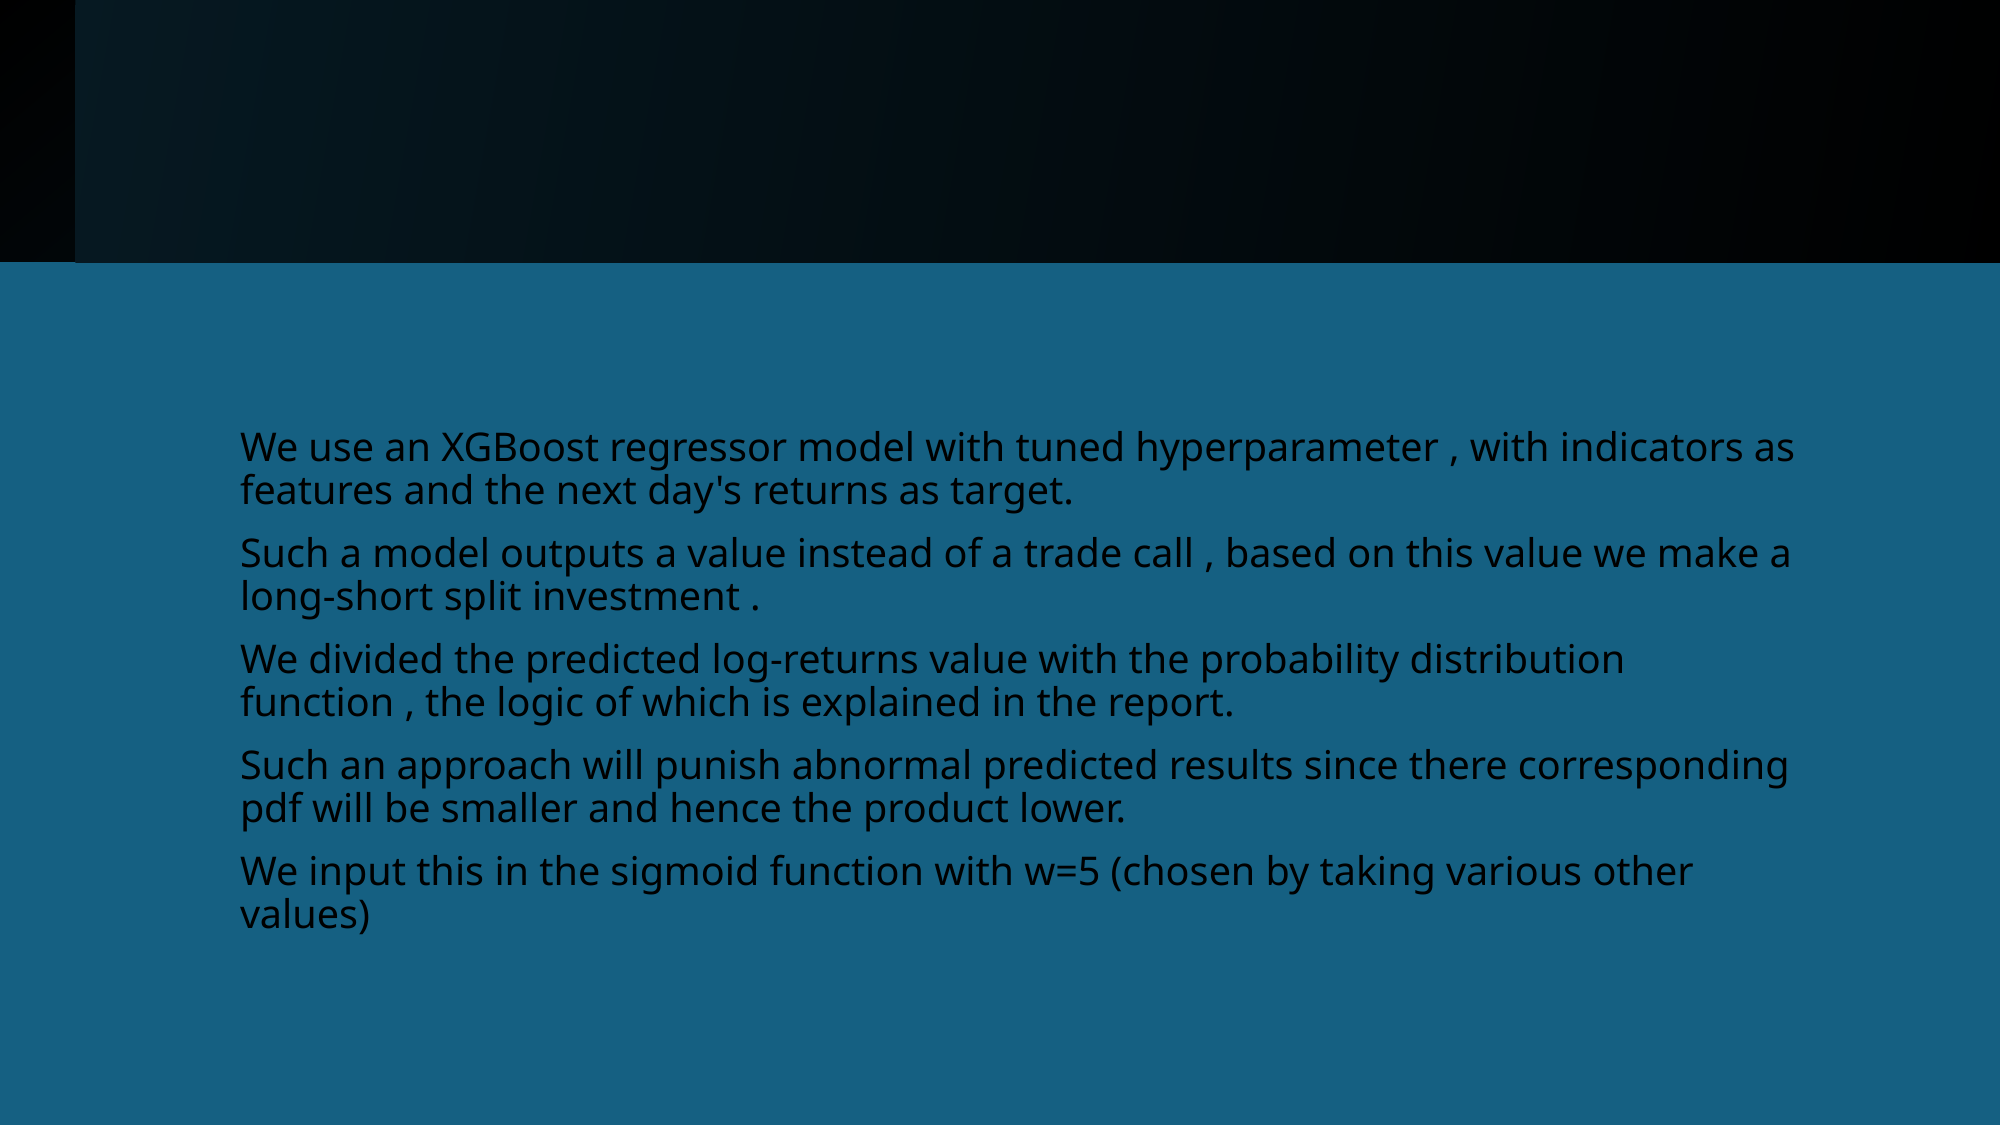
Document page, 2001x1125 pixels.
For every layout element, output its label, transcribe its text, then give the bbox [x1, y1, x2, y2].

text_box [0, 0, 2000, 1125]
list We use an XGBoost regressor model with tuned hyperparameter , with indicators as features and the next day's returns as target. Such a model outputs a value instead of a trade call , based on this value we make a long-short split investment . We divided the predicted log-returns value with the probability distribution function , the logic of which is explained in the report. Such an approach will punish abnormal predicted results since there corresponding pdf will be smaller and hence the product lower. We input this in the sigmoid function with w=5 (chosen by taking various other values) [225, 380, 1821, 985]
